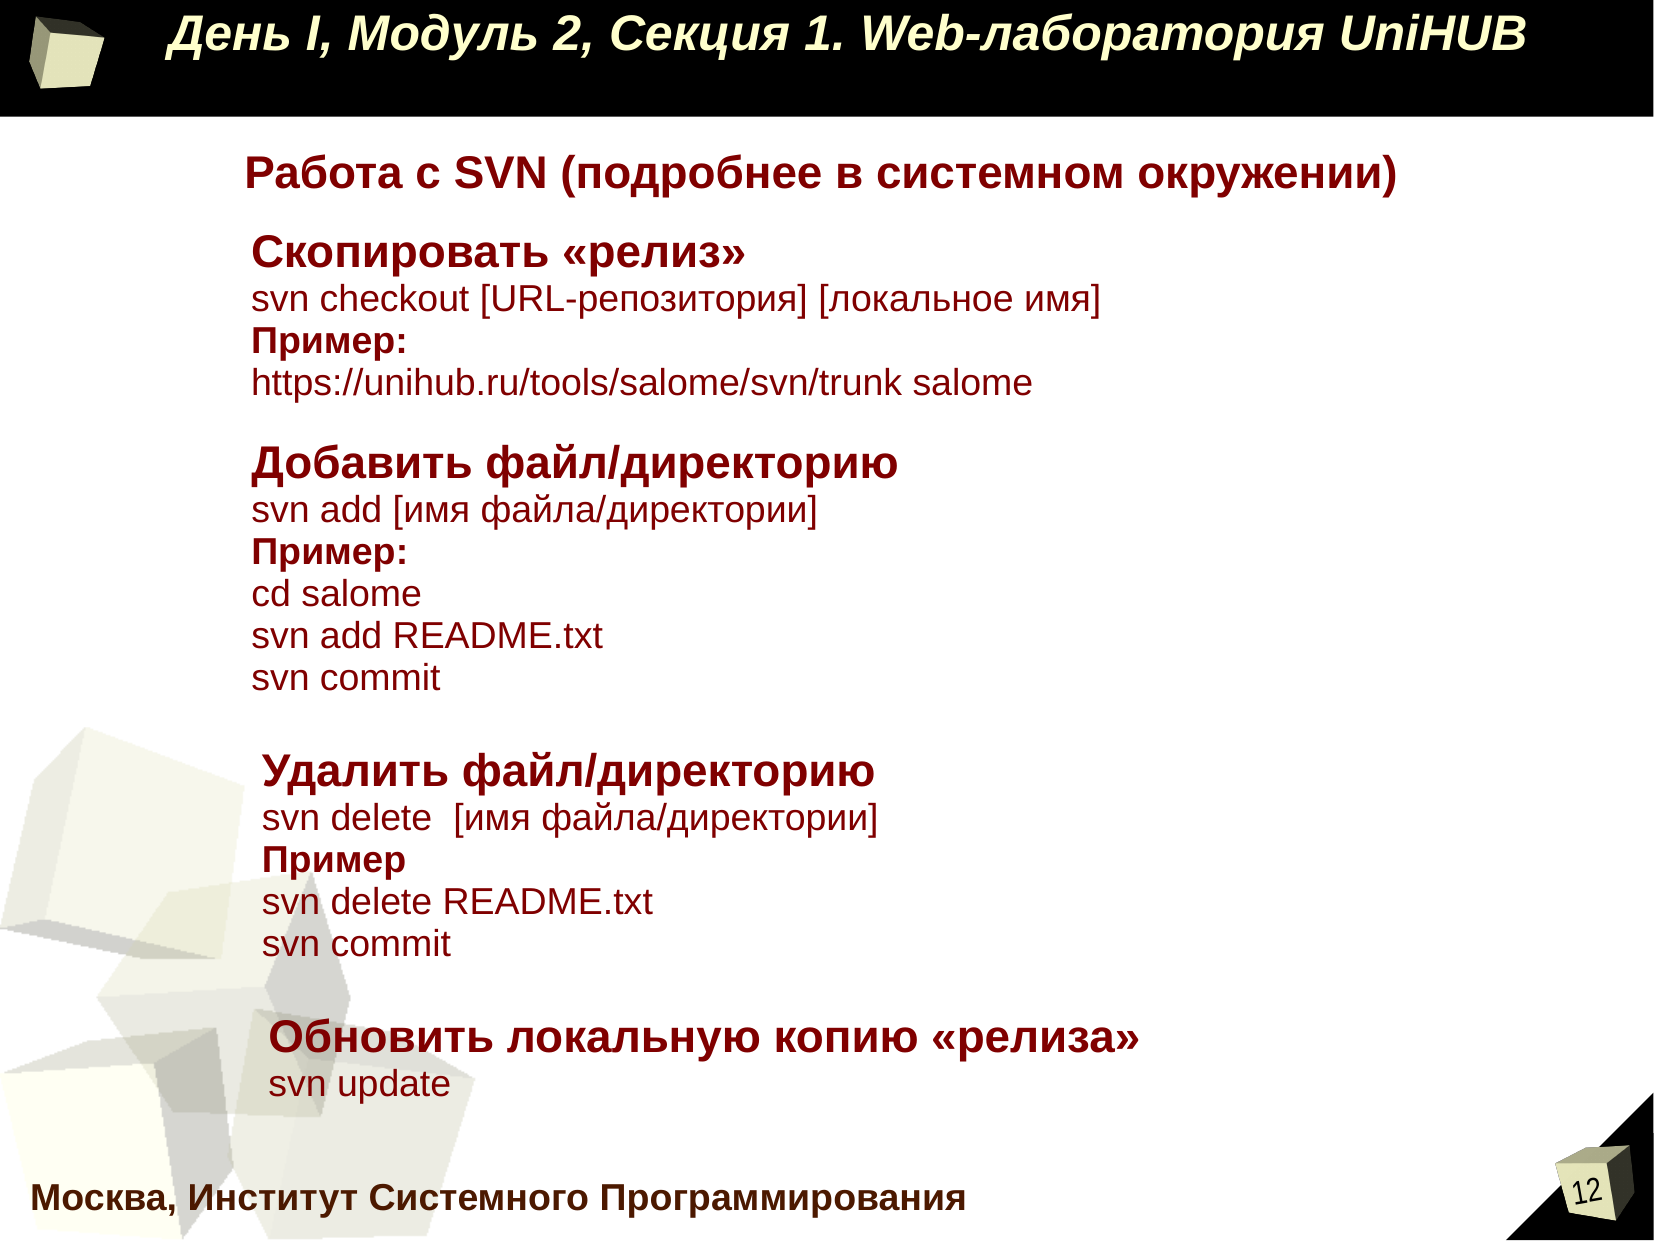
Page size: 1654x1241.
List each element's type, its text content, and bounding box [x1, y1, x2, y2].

picture [0, 726, 477, 1241]
text_box Удалить файл/директорию svn delete [имя файла/директории] Пример svn delete README.txt svn commit [247, 737, 1536, 972]
picture [464, 1193, 472, 1198]
text_box Обновить локальную копию «релиза» svn update [253, 1003, 1418, 1121]
text_box Скопировать «релиз» svn checkout [URL-репозитория] [локальное имя] Пример: https://unihub.ru/tools/salome/svn/trunk salome [236, 218, 1505, 412]
text_box Добавить файл/директорию svn add [имя файла/директории] Пример: cd salome svn add README.txt svn commit [236, 430, 1447, 707]
text_box Работа с SVN (подробнее в системном окружении) [81, 139, 1562, 206]
